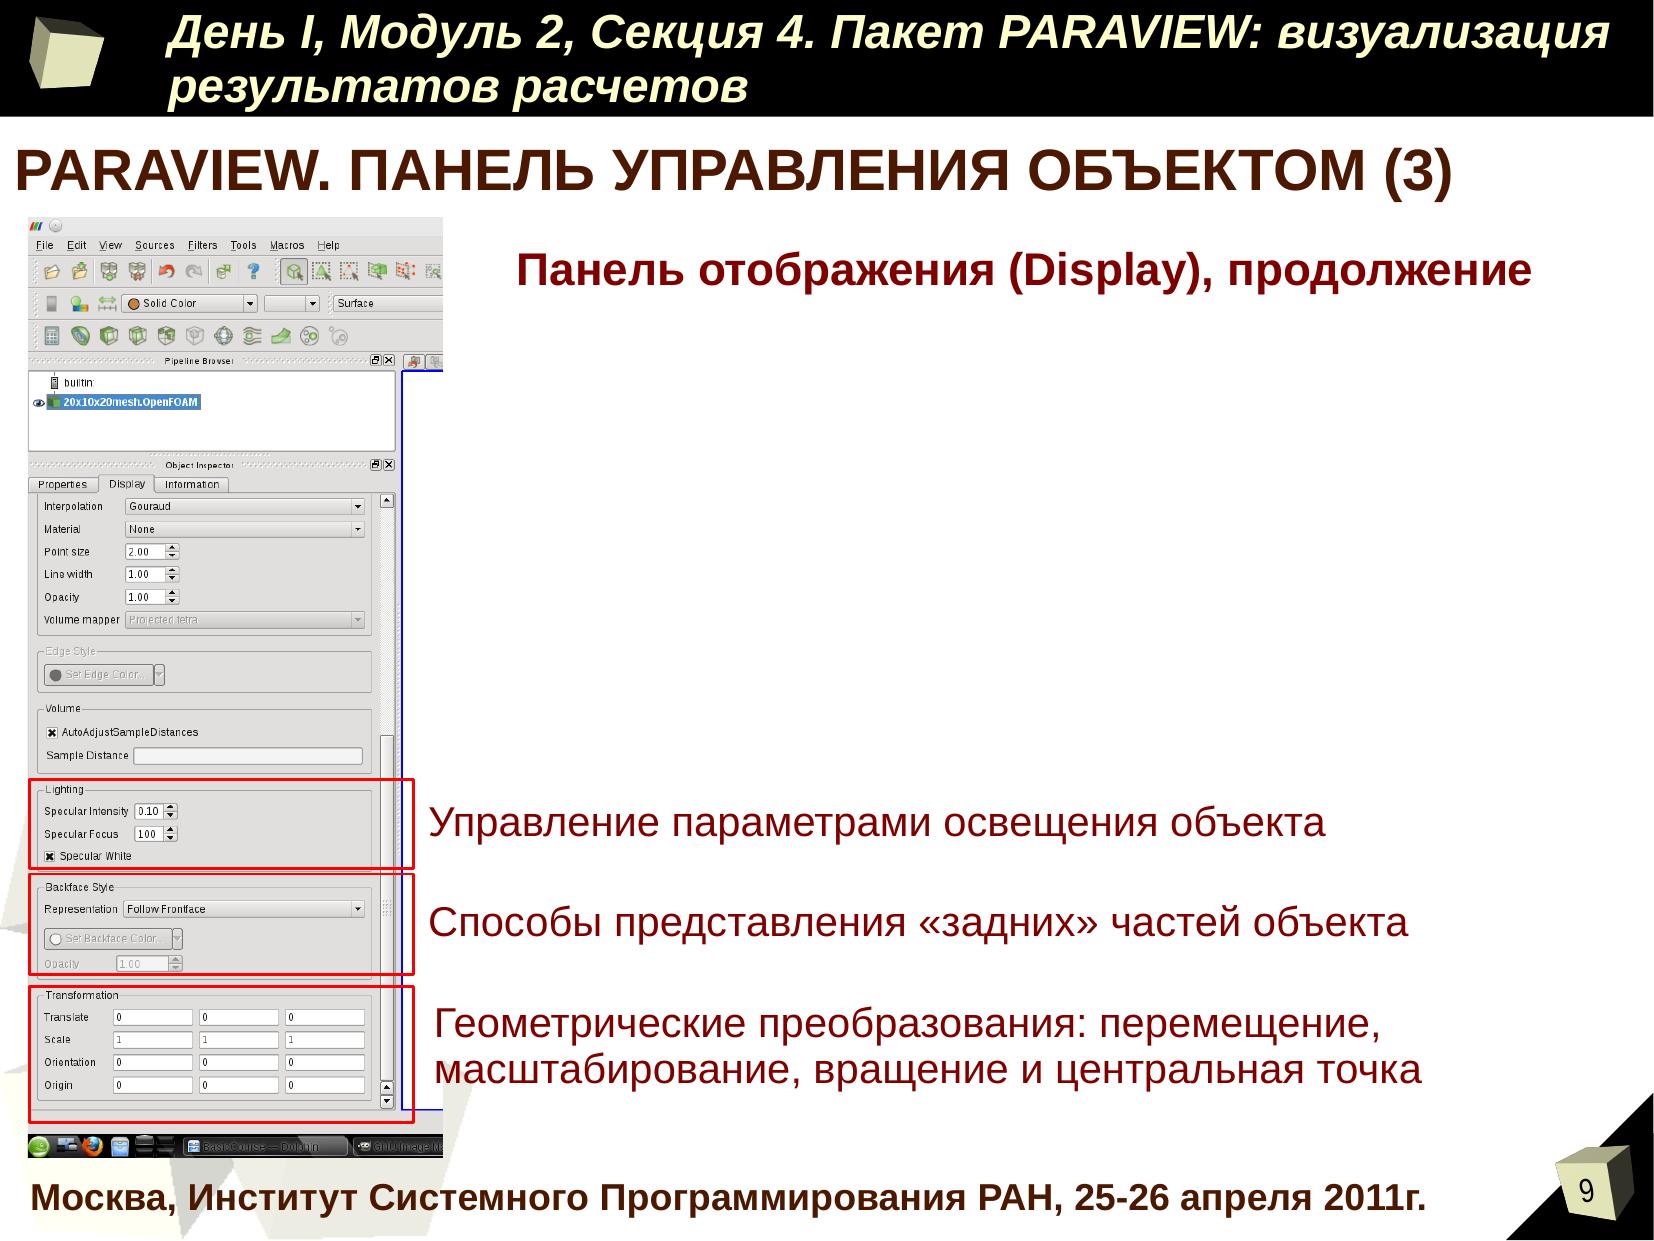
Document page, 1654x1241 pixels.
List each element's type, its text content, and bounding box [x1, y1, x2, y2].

text_box Панель отображения (Display), продолжение [501, 236, 1551, 303]
text_box Геометрические преобразования: перемещение, масштабирование, вращение и центральная точка [419, 992, 1437, 1100]
picture [0, 217, 477, 1241]
picture [31, 781, 412, 867]
picture [464, 1193, 472, 1198]
text_box Способы представления «задних» частей объекта [413, 891, 1424, 954]
picture [31, 875, 412, 973]
text_box Управление параметрами освещения объекта [413, 791, 1341, 853]
text_box PARAVIEW. ПАНЕЛЬ УПРАВЛЕНИЯ ОБЪЕКТОМ (3) [0, 130, 1654, 211]
